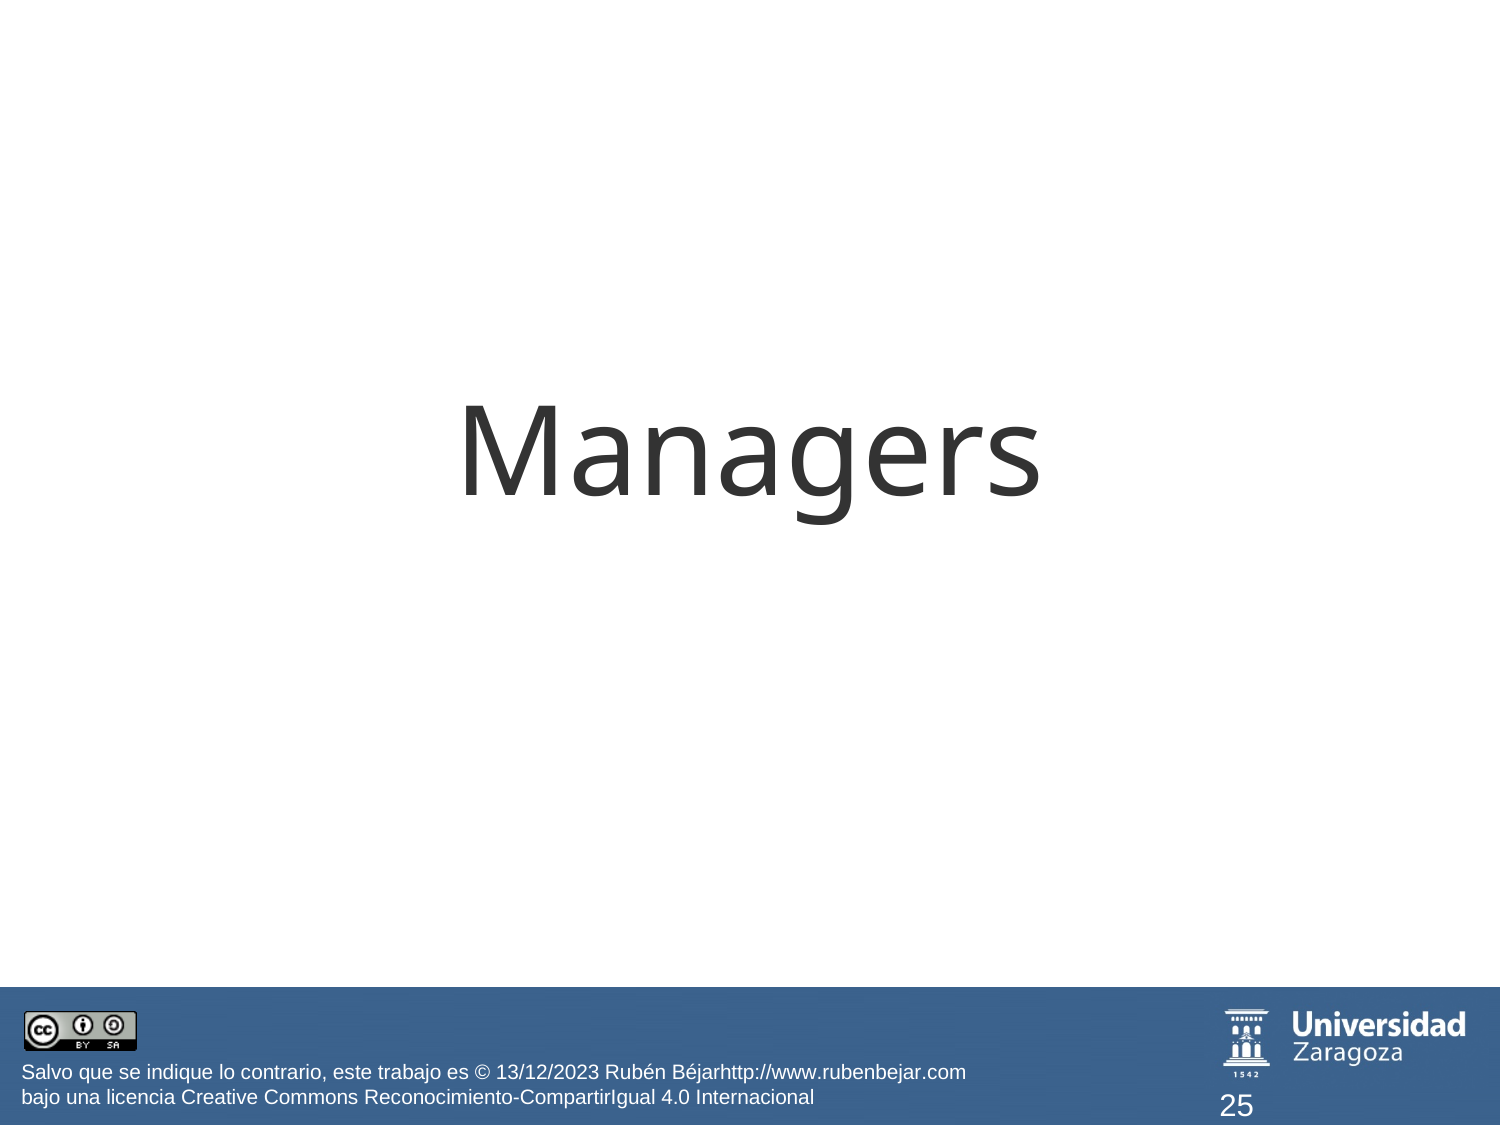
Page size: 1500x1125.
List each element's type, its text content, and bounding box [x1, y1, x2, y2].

text_box Managers [169, 307, 1331, 585]
picture [0, 987, 1500, 1125]
